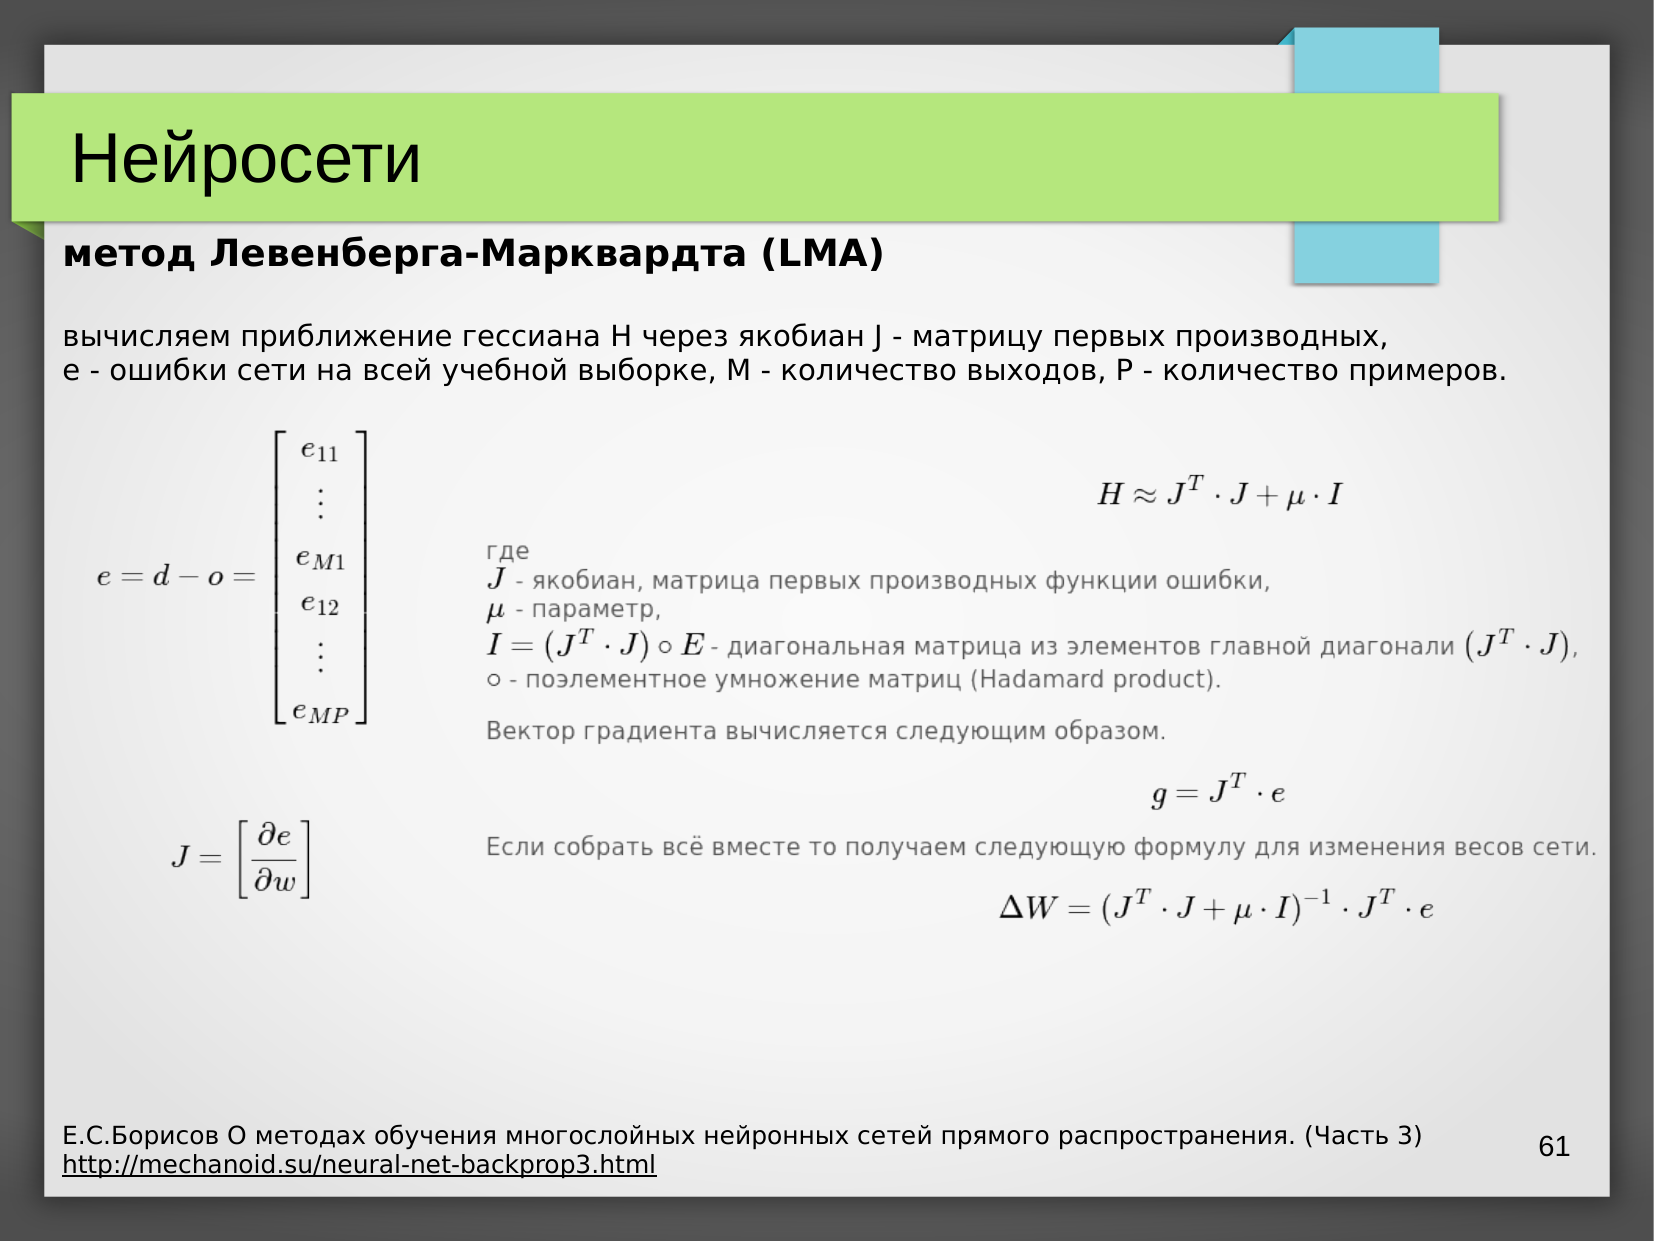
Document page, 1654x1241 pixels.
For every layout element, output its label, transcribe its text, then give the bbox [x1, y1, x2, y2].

text_box Е.С.Борисов О методах обучения многослойных нейронных сетей прямого распространения. (Часть 3) http://mechanoid.su/neural-net-backprop3.html [47, 1113, 1477, 1187]
title Нейросети [70, 118, 1205, 199]
picture [0, 0, 1654, 1241]
text_box метод Левенберга-Марквардта (LMA) вычисляем приближение гессиана H через якобиан J - матрицу первых производных, e - ошибки сети на всей учебной выборке, M - количество выходов, P - количество примеров. [47, 224, 1619, 395]
